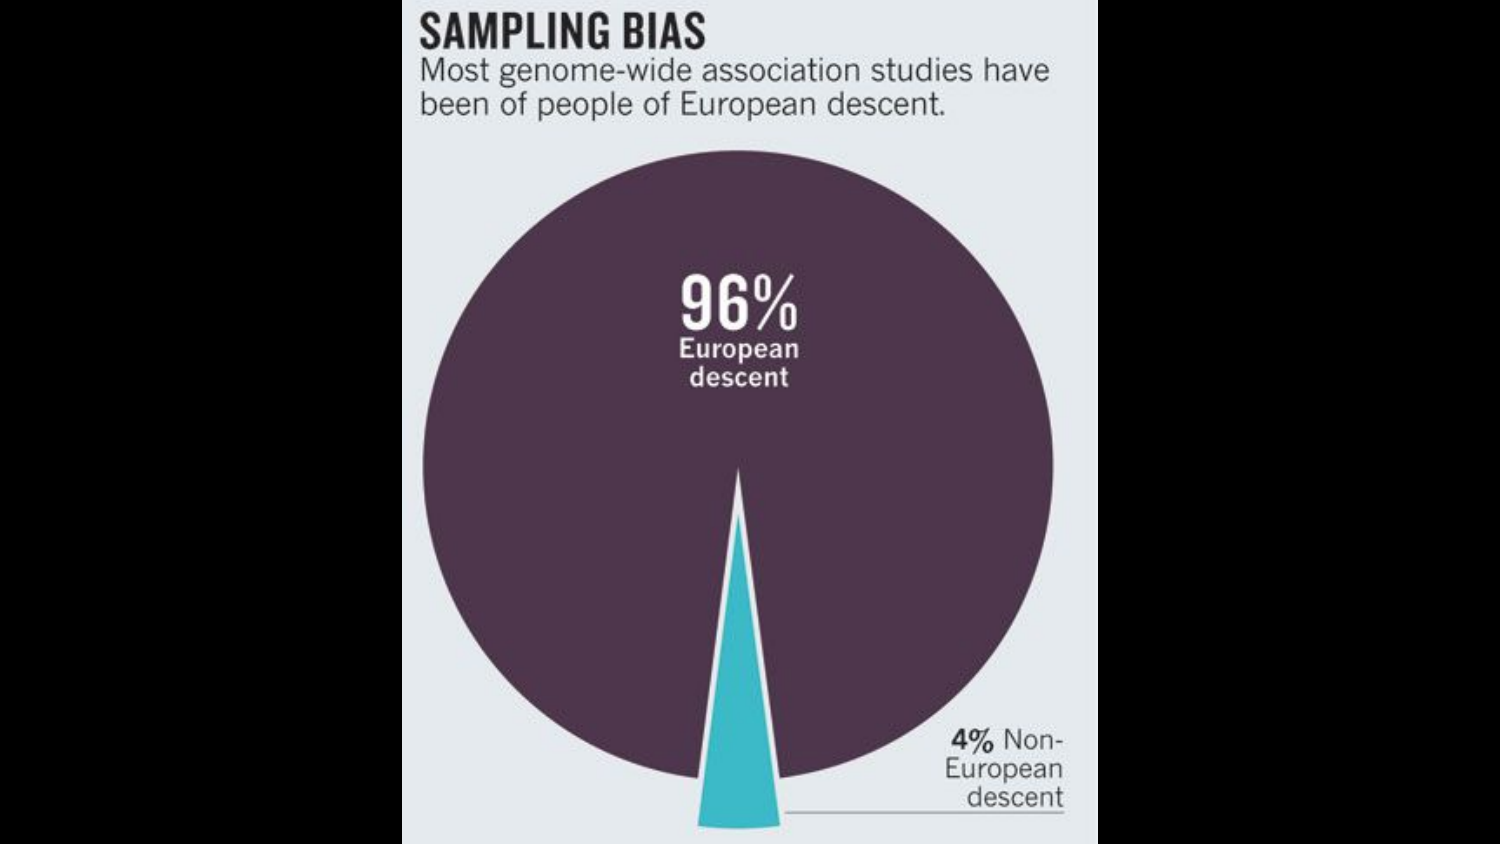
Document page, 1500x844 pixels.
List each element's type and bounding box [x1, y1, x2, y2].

picture [402, 0, 1098, 844]
